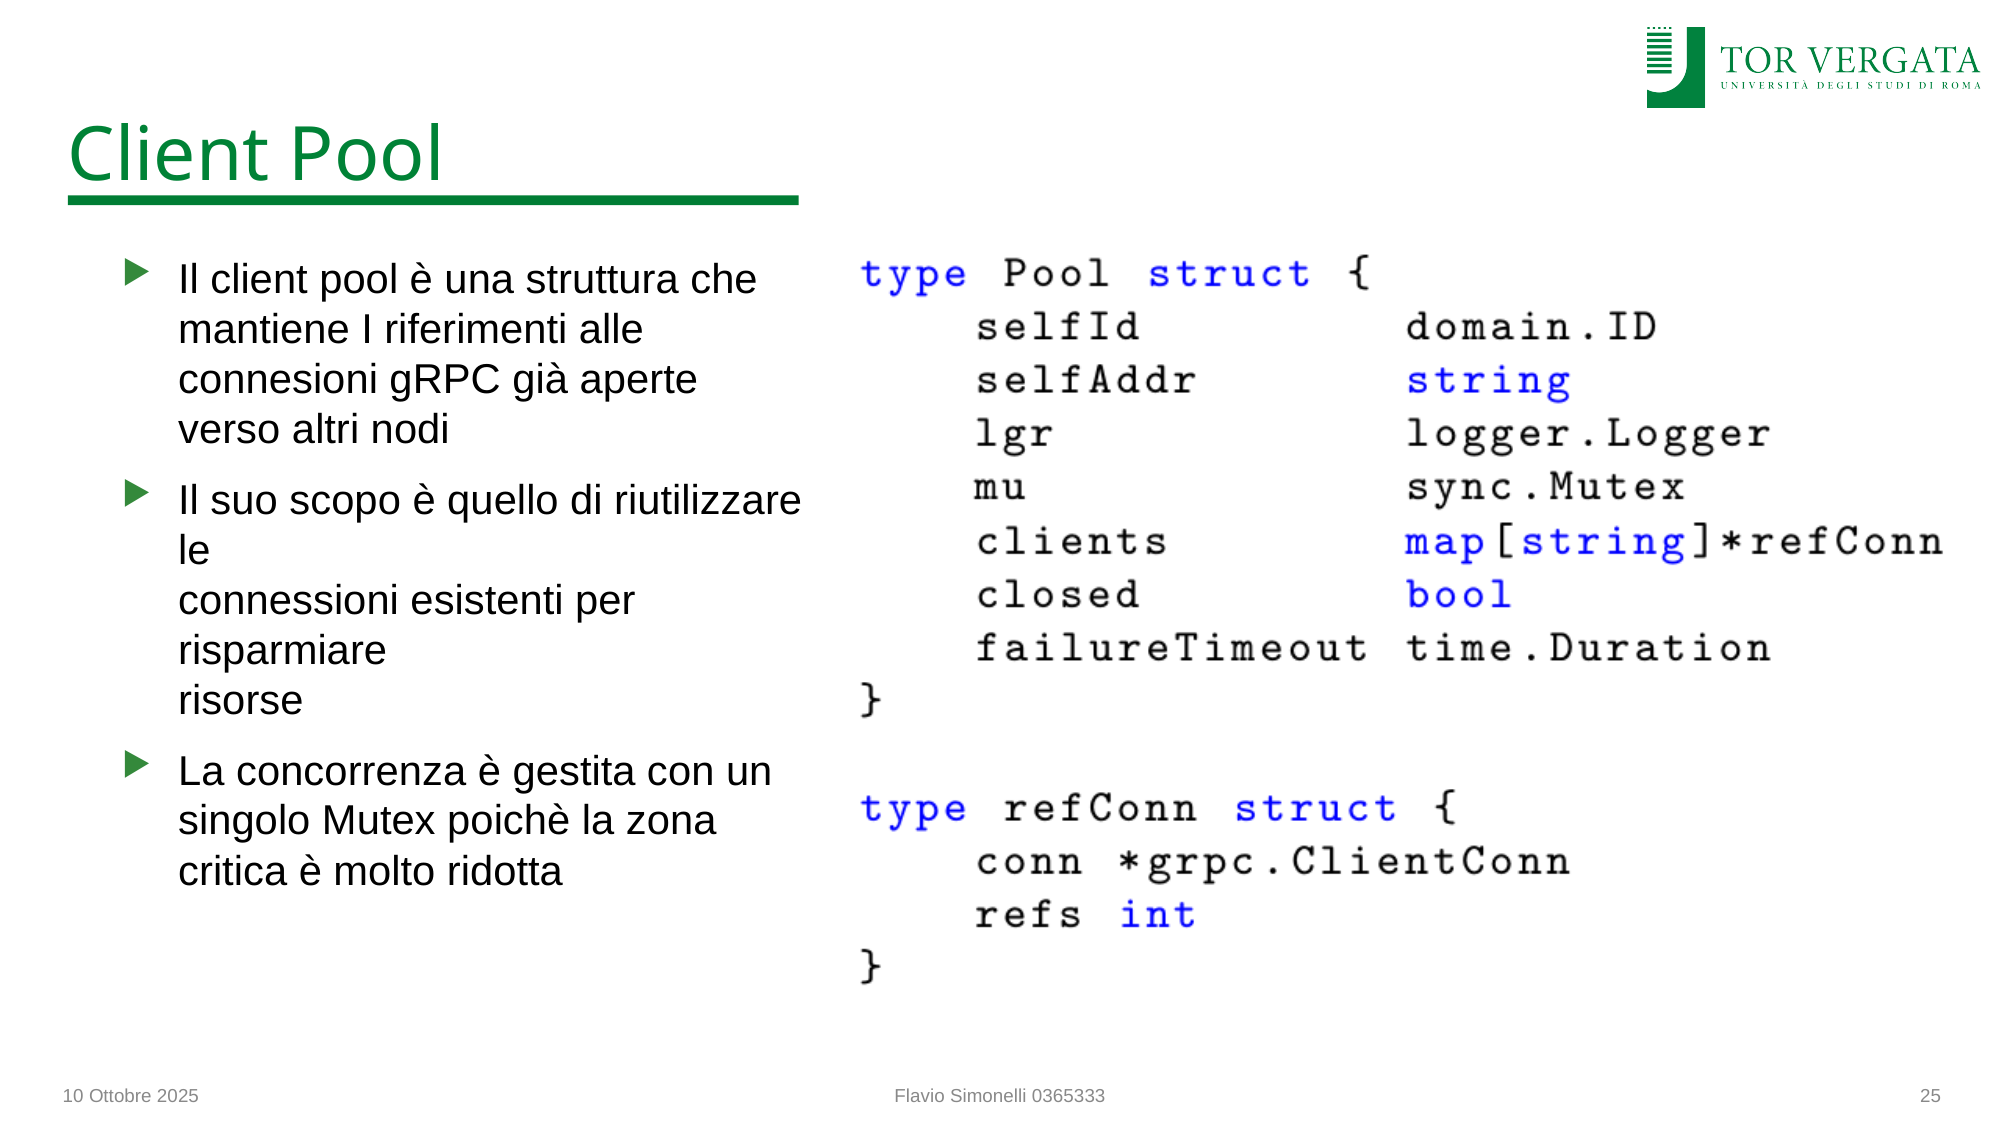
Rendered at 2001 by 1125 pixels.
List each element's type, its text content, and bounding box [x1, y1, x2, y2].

picture [1647, 27, 1981, 51]
footer Flavio Simonelli 0365333 [662, 1065, 1338, 1125]
slide_number 10 Ottobre 2025 [47, 1065, 498, 1125]
picture [853, 244, 1979, 739]
title Client Pool [52, 51, 1981, 204]
list Il client pool è una struttura che mantiene I riferimenti alle connesioni gRPC già aperte verso altri nodi Il suo scopo è quello di riutilizzare le connessioni esistenti per risparmiare risorse La concorrenza è gestita con un singolo Mutex poichè la zona critica è molto ridotta [106, 244, 827, 1063]
picture [856, 788, 1604, 1004]
